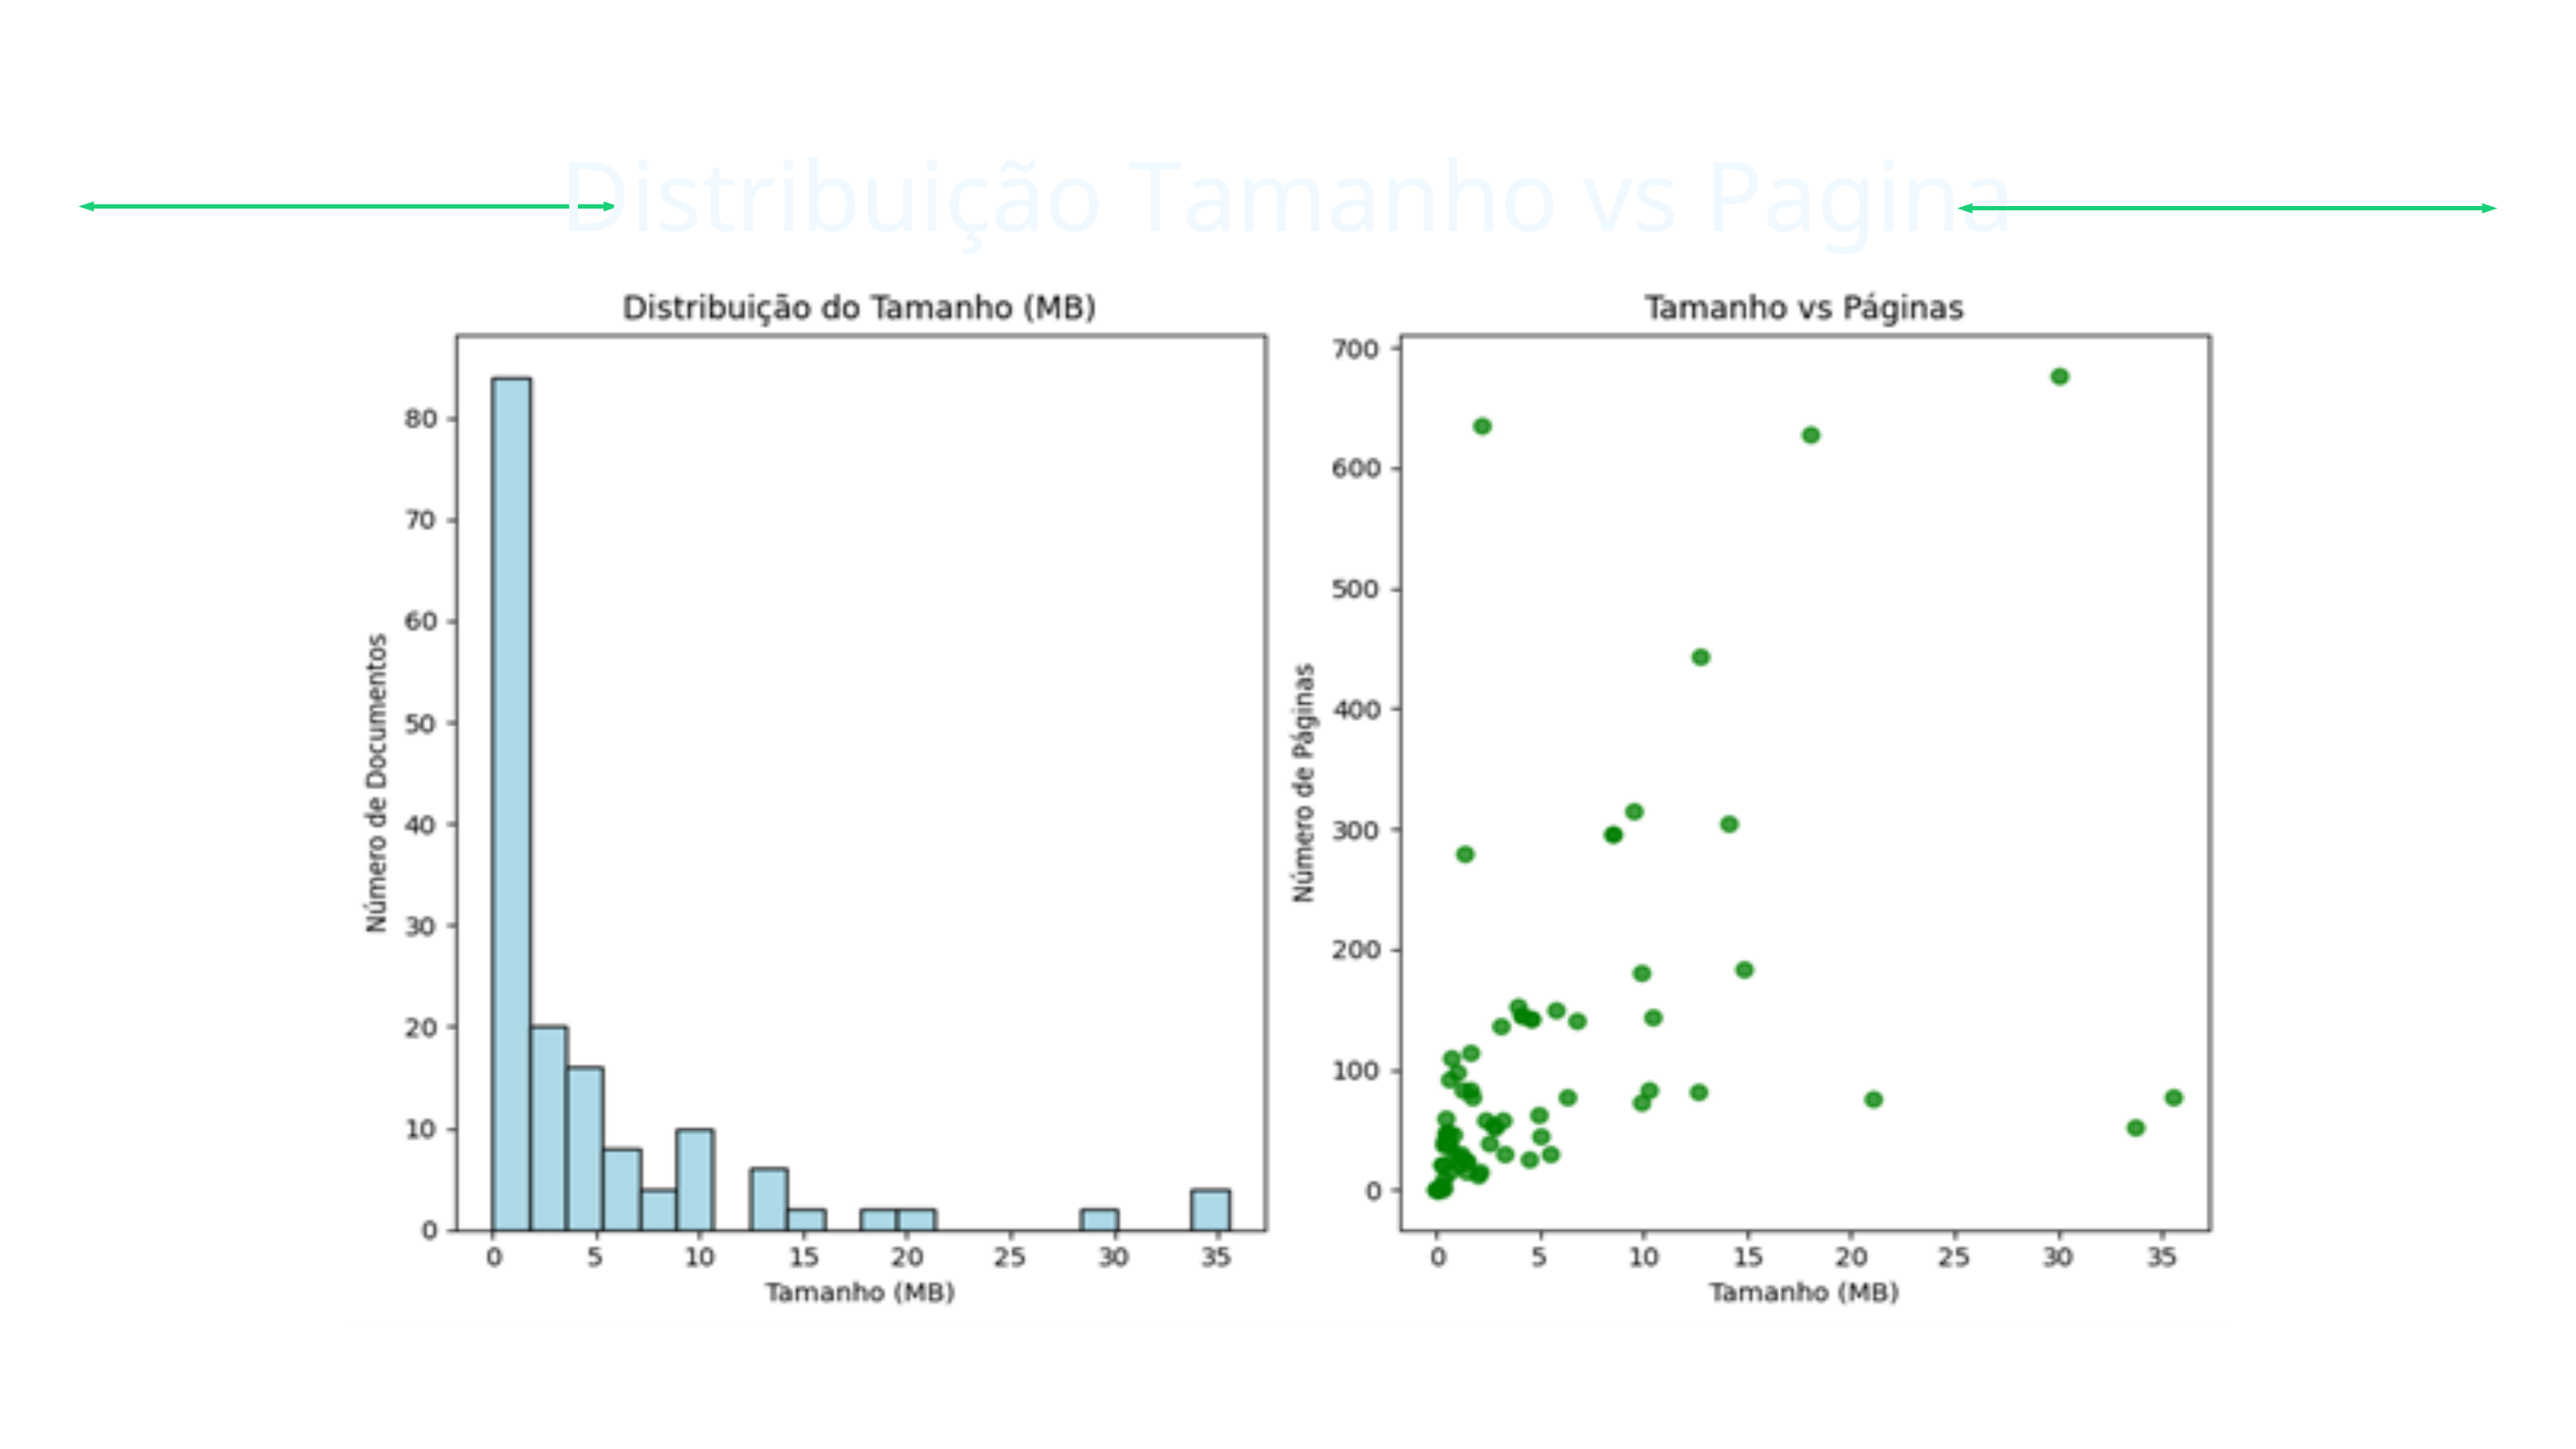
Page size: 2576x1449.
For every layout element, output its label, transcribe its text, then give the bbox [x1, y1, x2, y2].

picture [349, 277, 2227, 1325]
text_box Distribuição Tamanho vs Pagina [499, 135, 2077, 252]
